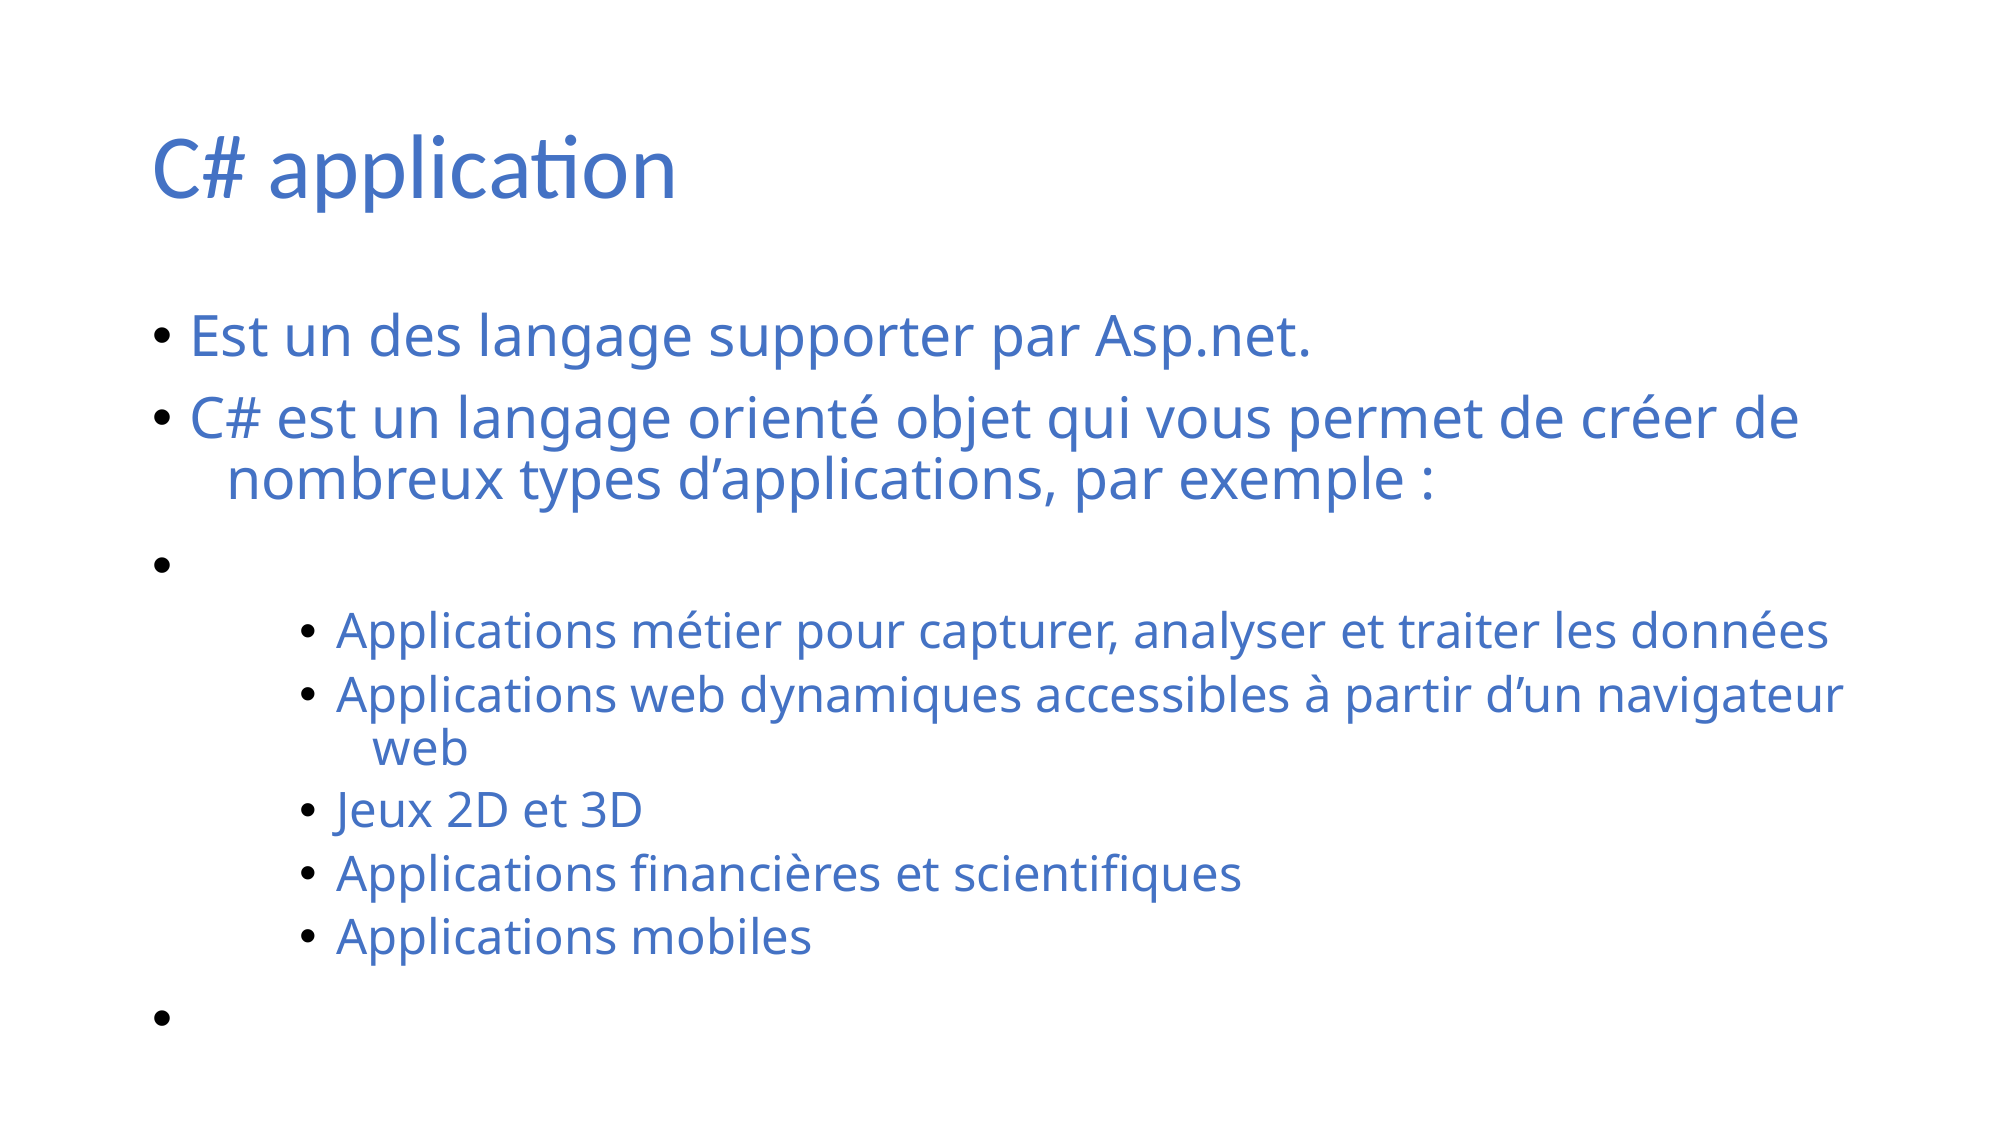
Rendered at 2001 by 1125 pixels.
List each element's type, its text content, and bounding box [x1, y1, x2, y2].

title C# application [137, 59, 1863, 278]
list Est un des langage supporter par Asp.net. C# est un langage orienté objet qui vous permet de créer de nombreux types d’applications, par exemple : Applications métier pour capturer, analyser et traiter les données Applications web dynamiques accessibles à partir d’un navigateur web Jeux 2D et 3D Applications financières et scientifiques Applications mobiles [137, 299, 1863, 1014]
